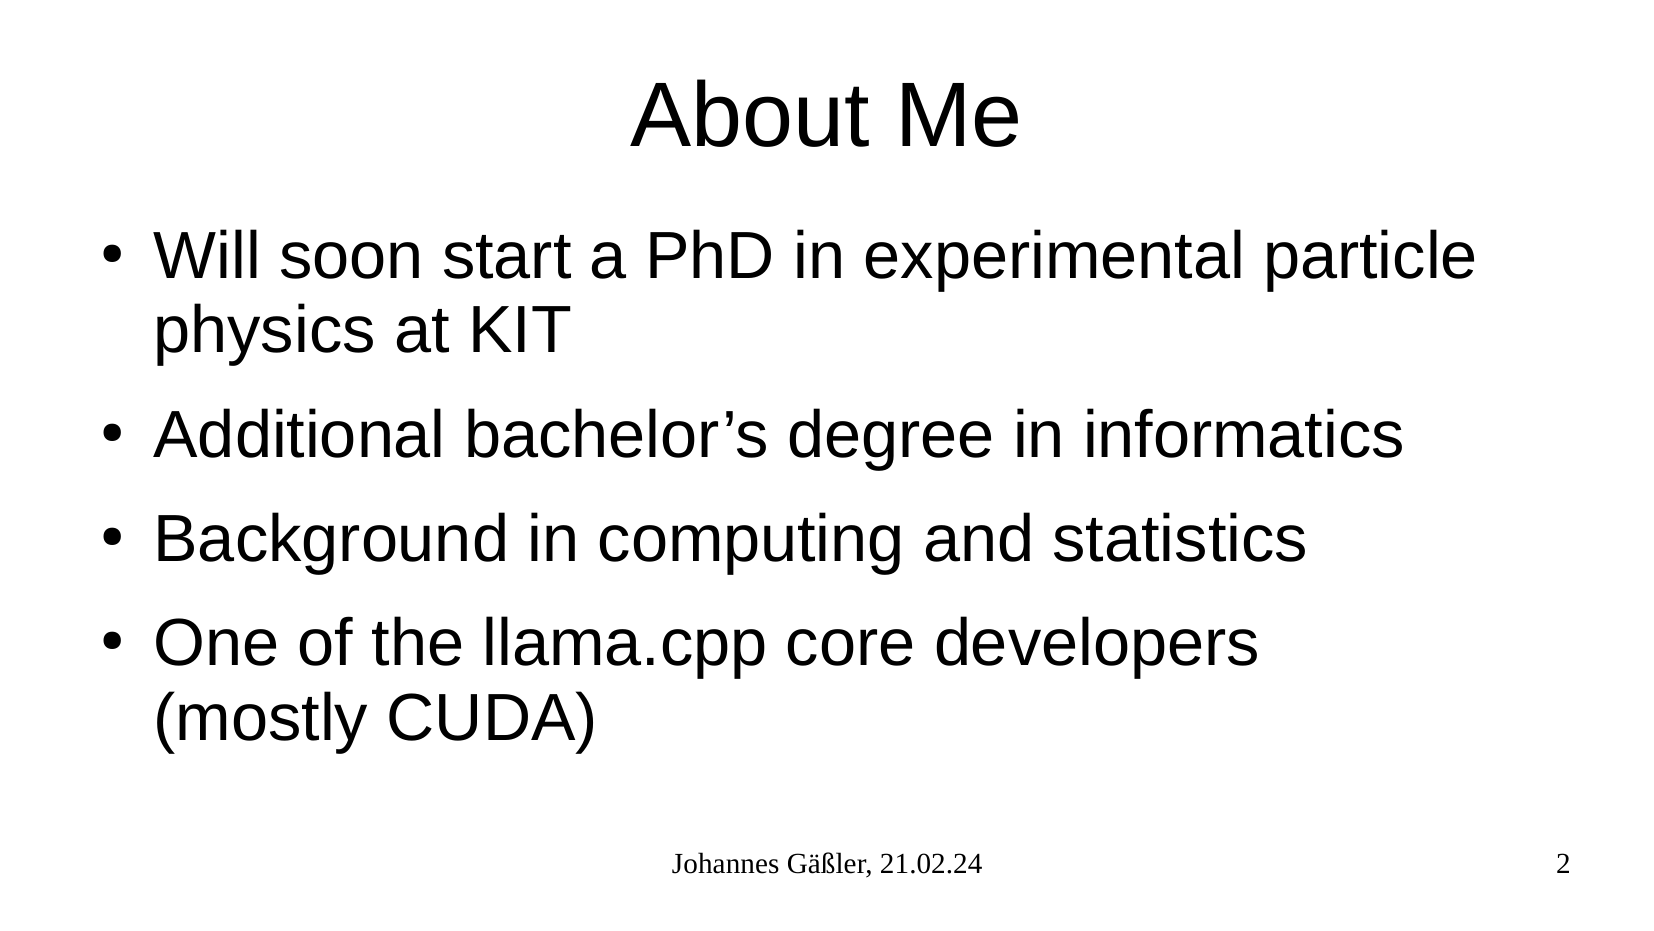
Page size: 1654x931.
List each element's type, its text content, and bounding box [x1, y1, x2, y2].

title About Me [82, 37, 1571, 193]
list Will soon start a PhD in experimental particle physics at KIT Additional bachelor’s degree in informatics Background in computing and statistics One of the llama.cpp core developers (mostly CUDA) [82, 217, 1571, 758]
